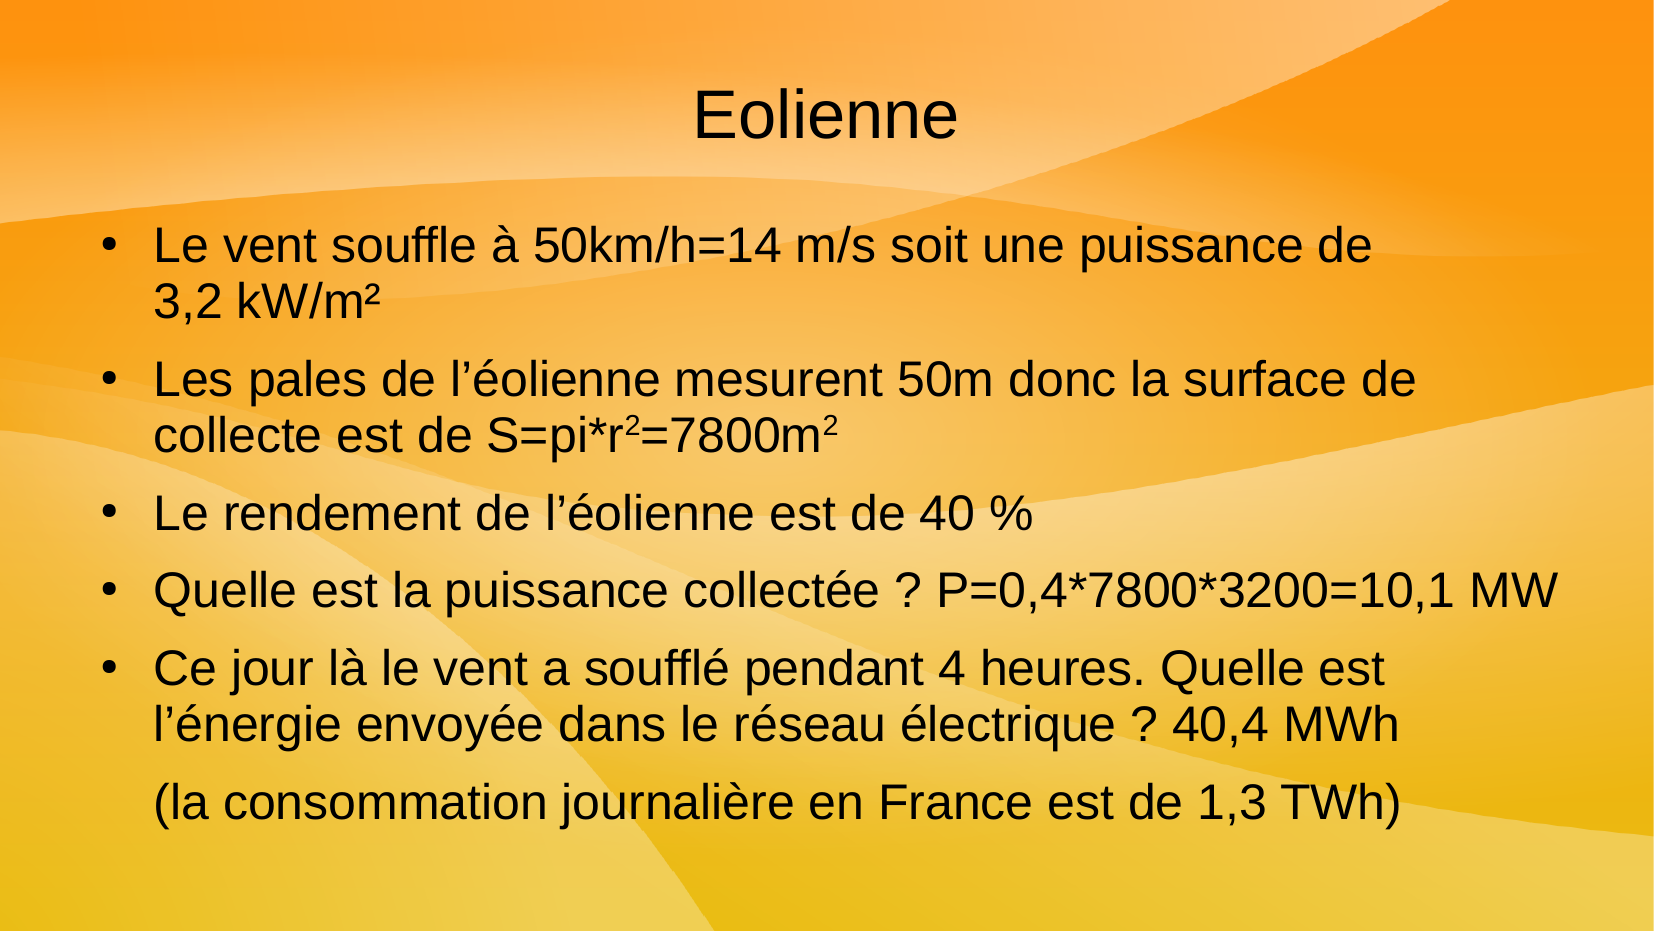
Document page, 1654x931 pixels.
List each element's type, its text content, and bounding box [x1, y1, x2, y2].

picture [0, 0, 1654, 931]
title Eolienne [82, 37, 1571, 193]
list Le vent souffle à 50km/h=14 m/s soit une puissance de 3,2 kW/m² Les pales de l’éolienne mesurent 50m donc la surface de collecte est de S=pi*r2=7800m2 Le rendement de l’éolienne est de 40 % Quelle est la puissance collectée ? P=0,4*7800*3200=10,1 MW Ce jour là le vent a soufflé pendant 4 heures. Quelle est l’énergie envoyée dans le réseau électrique ? 40,4 MWh (la consommation journalière en France est de 1,3 TWh) [82, 217, 1571, 916]
